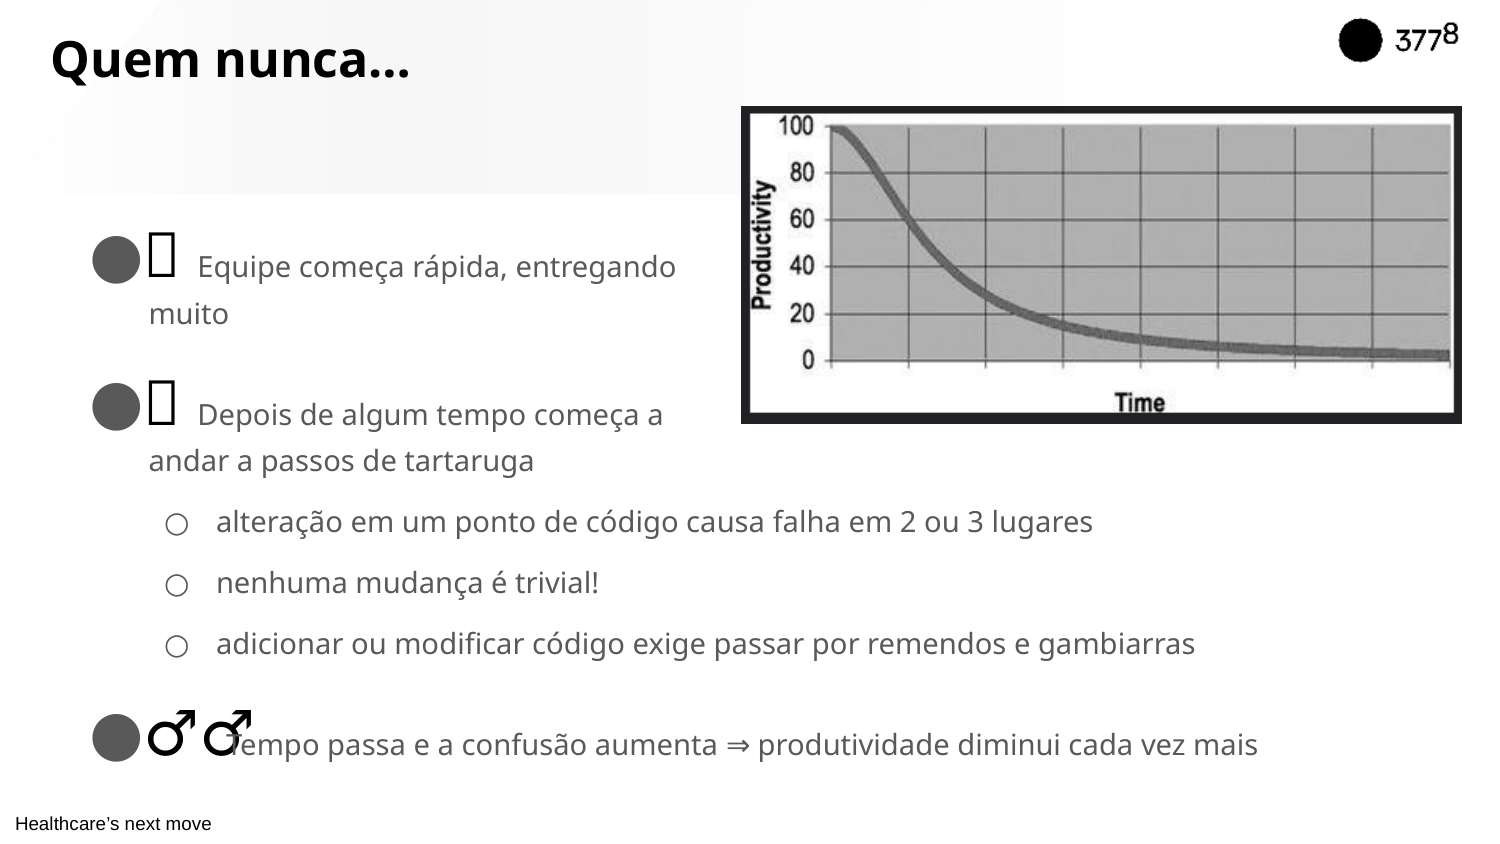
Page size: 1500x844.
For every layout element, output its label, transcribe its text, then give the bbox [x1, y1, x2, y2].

picture [0, 0, 1500, 424]
title Quem nunca… [35, 12, 1308, 107]
list 🚀 Equipe começa rápida, entregando muito 🐢 Depois de algum tempo começa a andar a passos de tartaruga alteração em um ponto de código causa falha em 2 ou 3 lugares nenhuma mudança é trivial! adicionar ou modificar código exige passar por remendos e gambiarras 🤷‍♂️ Tempo passa e a confusão aumenta ⇒ produtividade diminui cada vez mais [51, 189, 1449, 750]
